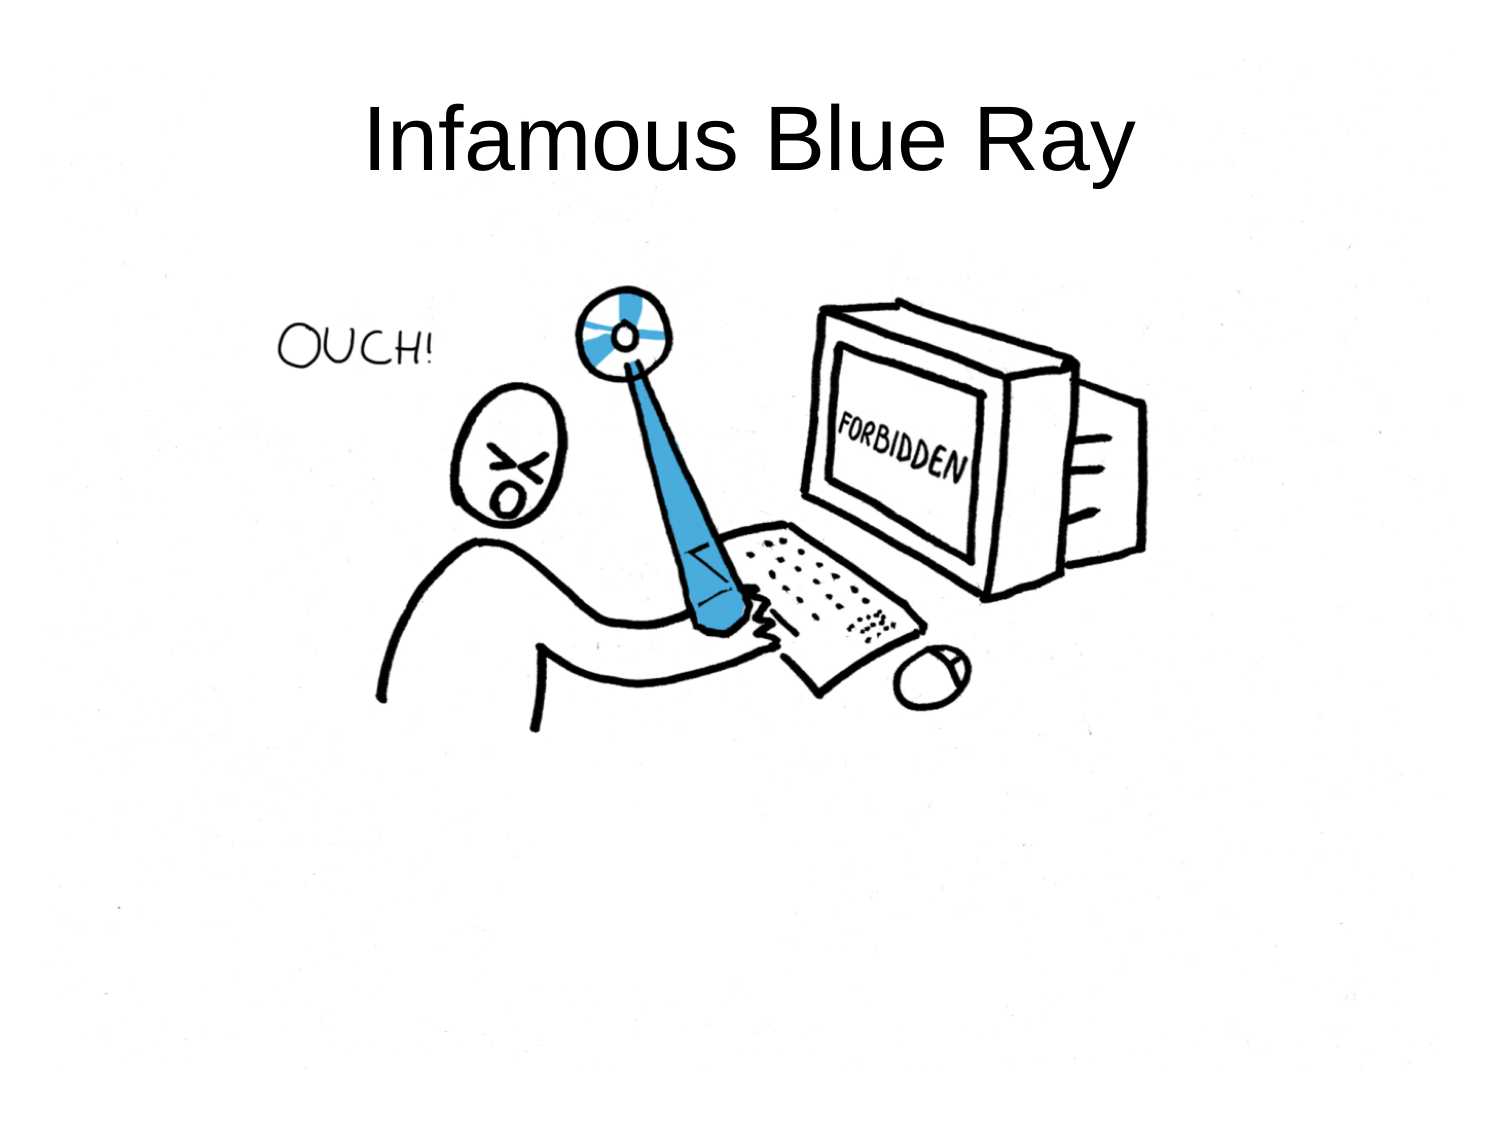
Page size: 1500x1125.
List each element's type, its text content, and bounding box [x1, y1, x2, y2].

picture [41, 54, 1459, 1071]
title Infamous Blue Ray [75, 45, 1426, 233]
